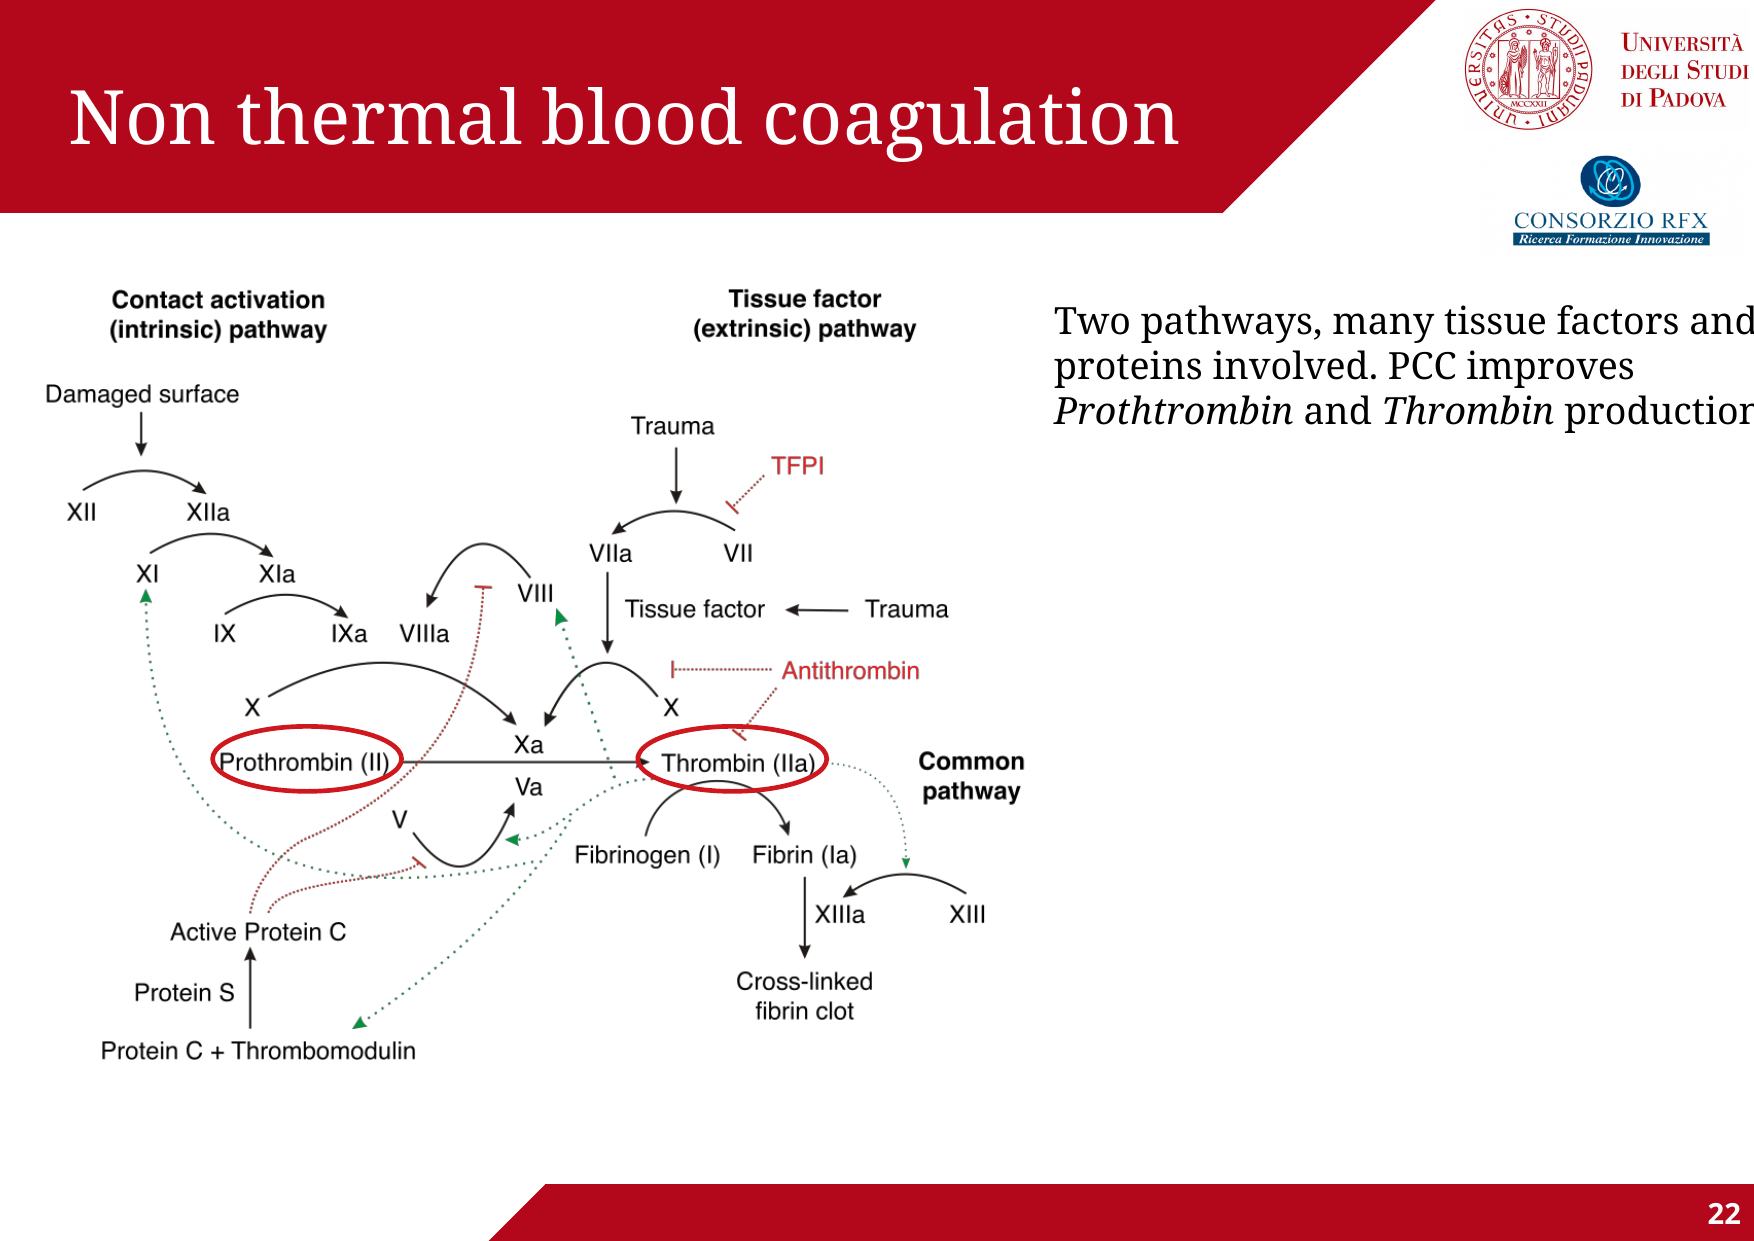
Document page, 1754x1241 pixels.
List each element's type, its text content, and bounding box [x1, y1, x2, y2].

title Non thermal blood coagulation [10, 0, 1241, 244]
picture [1463, 7, 1750, 131]
text_box Two pathways, many tissue factors and proteins involved. PCC improves Prothtrombin and Thrombin production. [1039, 289, 1754, 502]
picture [1476, 140, 1750, 259]
picture [23, 276, 1052, 1099]
